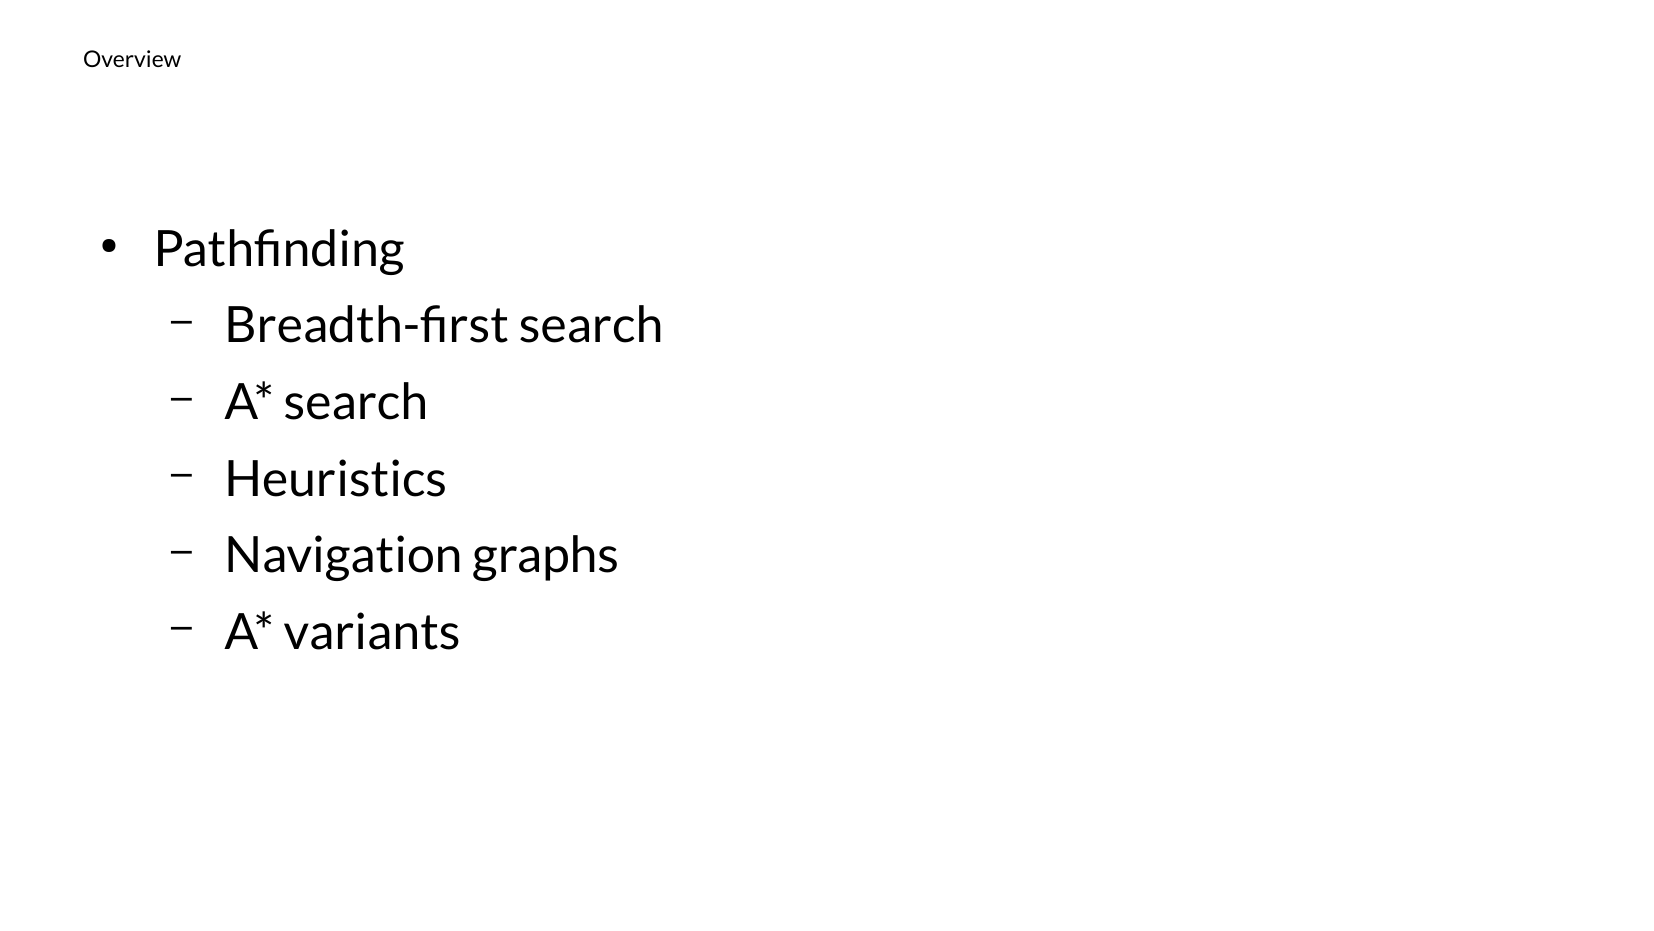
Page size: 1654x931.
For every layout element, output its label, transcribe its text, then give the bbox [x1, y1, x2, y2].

list Pathfinding Breadth-first search A* search Heuristics Navigation graphs A* variants [82, 217, 1571, 839]
title Overview [83, 0, 1571, 119]
